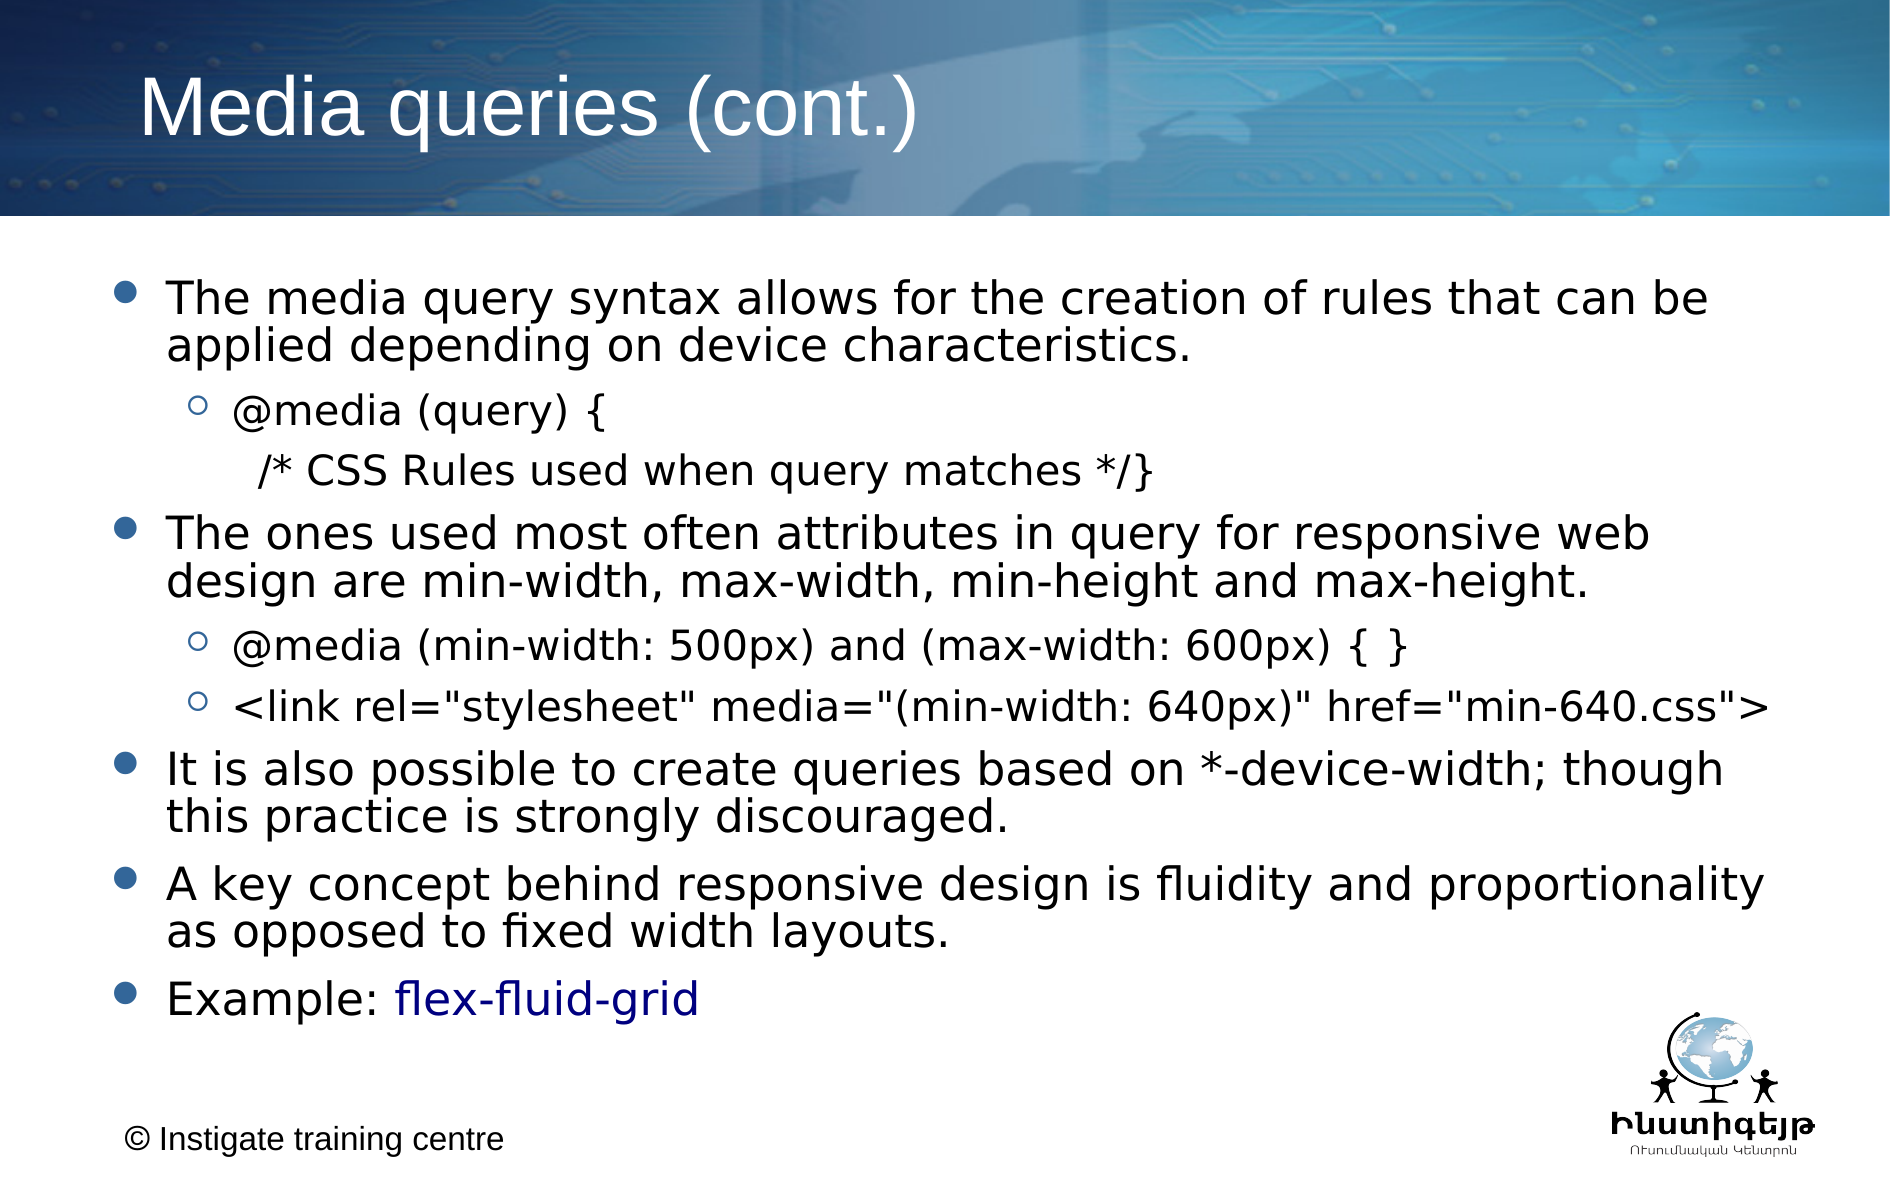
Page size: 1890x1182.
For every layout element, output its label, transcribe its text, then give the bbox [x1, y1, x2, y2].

picture [0, 0, 1890, 216]
picture [1612, 1012, 1815, 1157]
text_box Media queries (cont.) [138, 82, 1801, 87]
list The media query syntax allows for the creation of rules that can be applied depending on device characteristics. @media (query) { /* CSS Rules used when query matches */} The ones used most often attributes in query for responsive web design are min-width, max-width, min-height and max-height. @media (min-width: 500px) and (max-width: 600px) { } <link rel="stylesheet" media="(min-width: 640px)" href="min-640.css"> It is also possible to create queries based on *-device-width; though this practice is strongly discouraged. A key concept behind responsive design is fluidity and proportionality as opposed to fixed width layouts. Example: flex-fluid-grid [110, 276, 1801, 303]
